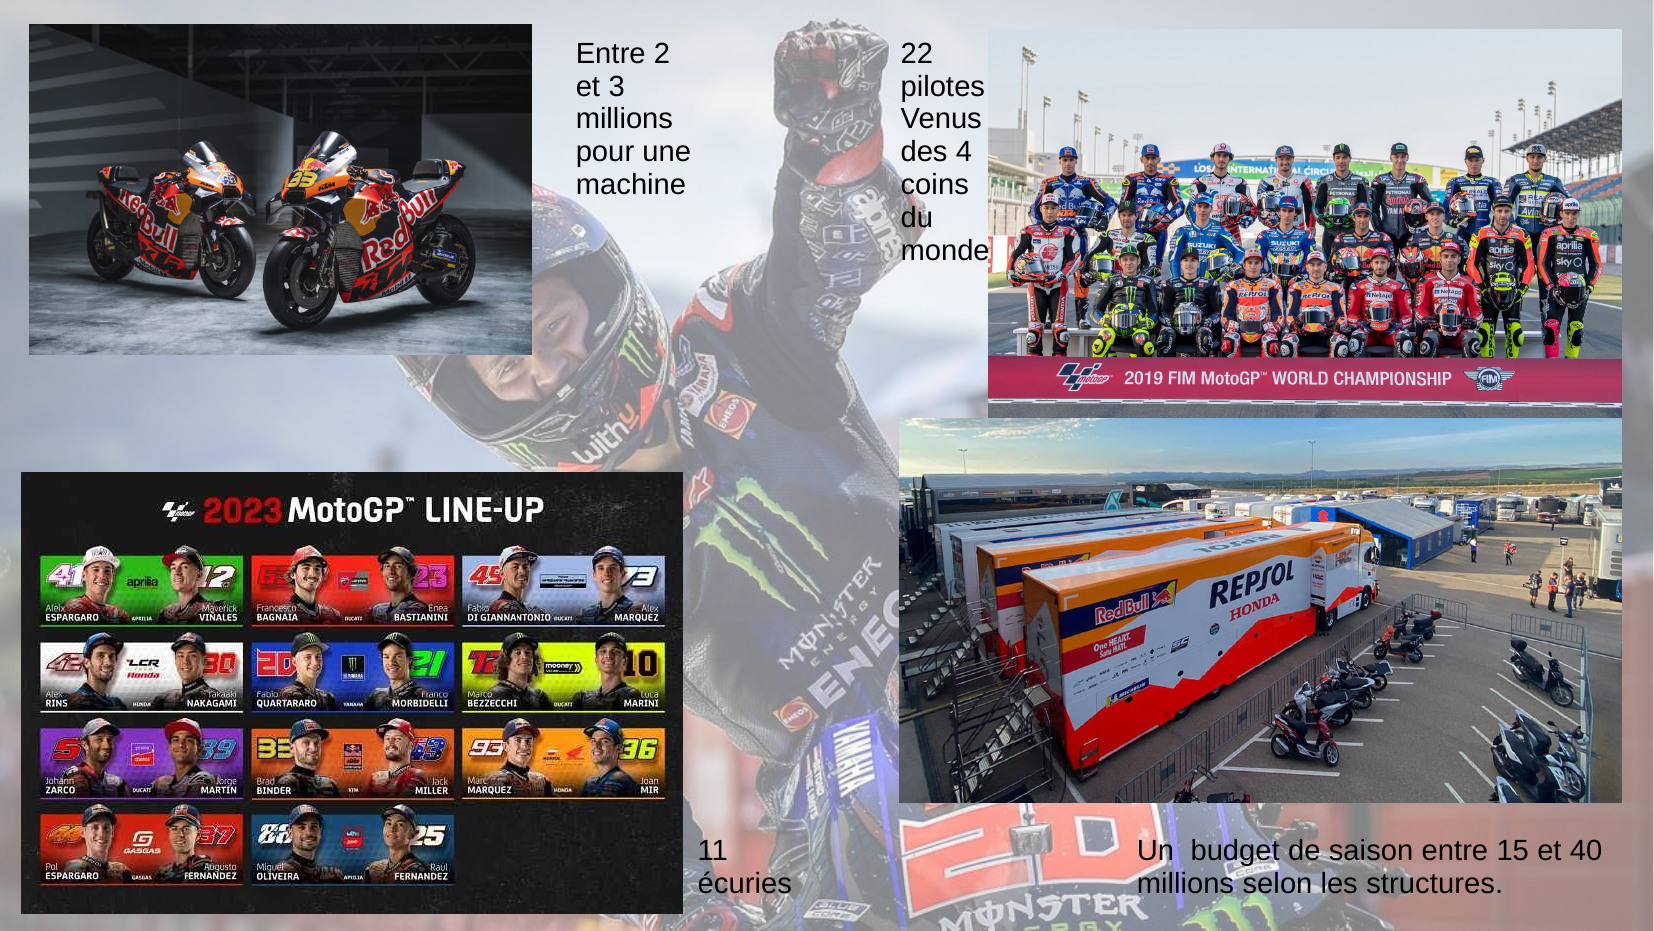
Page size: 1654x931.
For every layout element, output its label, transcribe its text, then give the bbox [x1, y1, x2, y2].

picture [0, 0, 1654, 931]
text_box Un budget de saison entre 15 et 40 millions selon les structures. [1122, 826, 1625, 916]
text_box 22 pilotes Venus des 4 coins du monde [885, 29, 1021, 384]
text_box Entre 2 et 3 millions pour une machine [561, 29, 709, 296]
text_box 11 écuries [682, 826, 827, 916]
